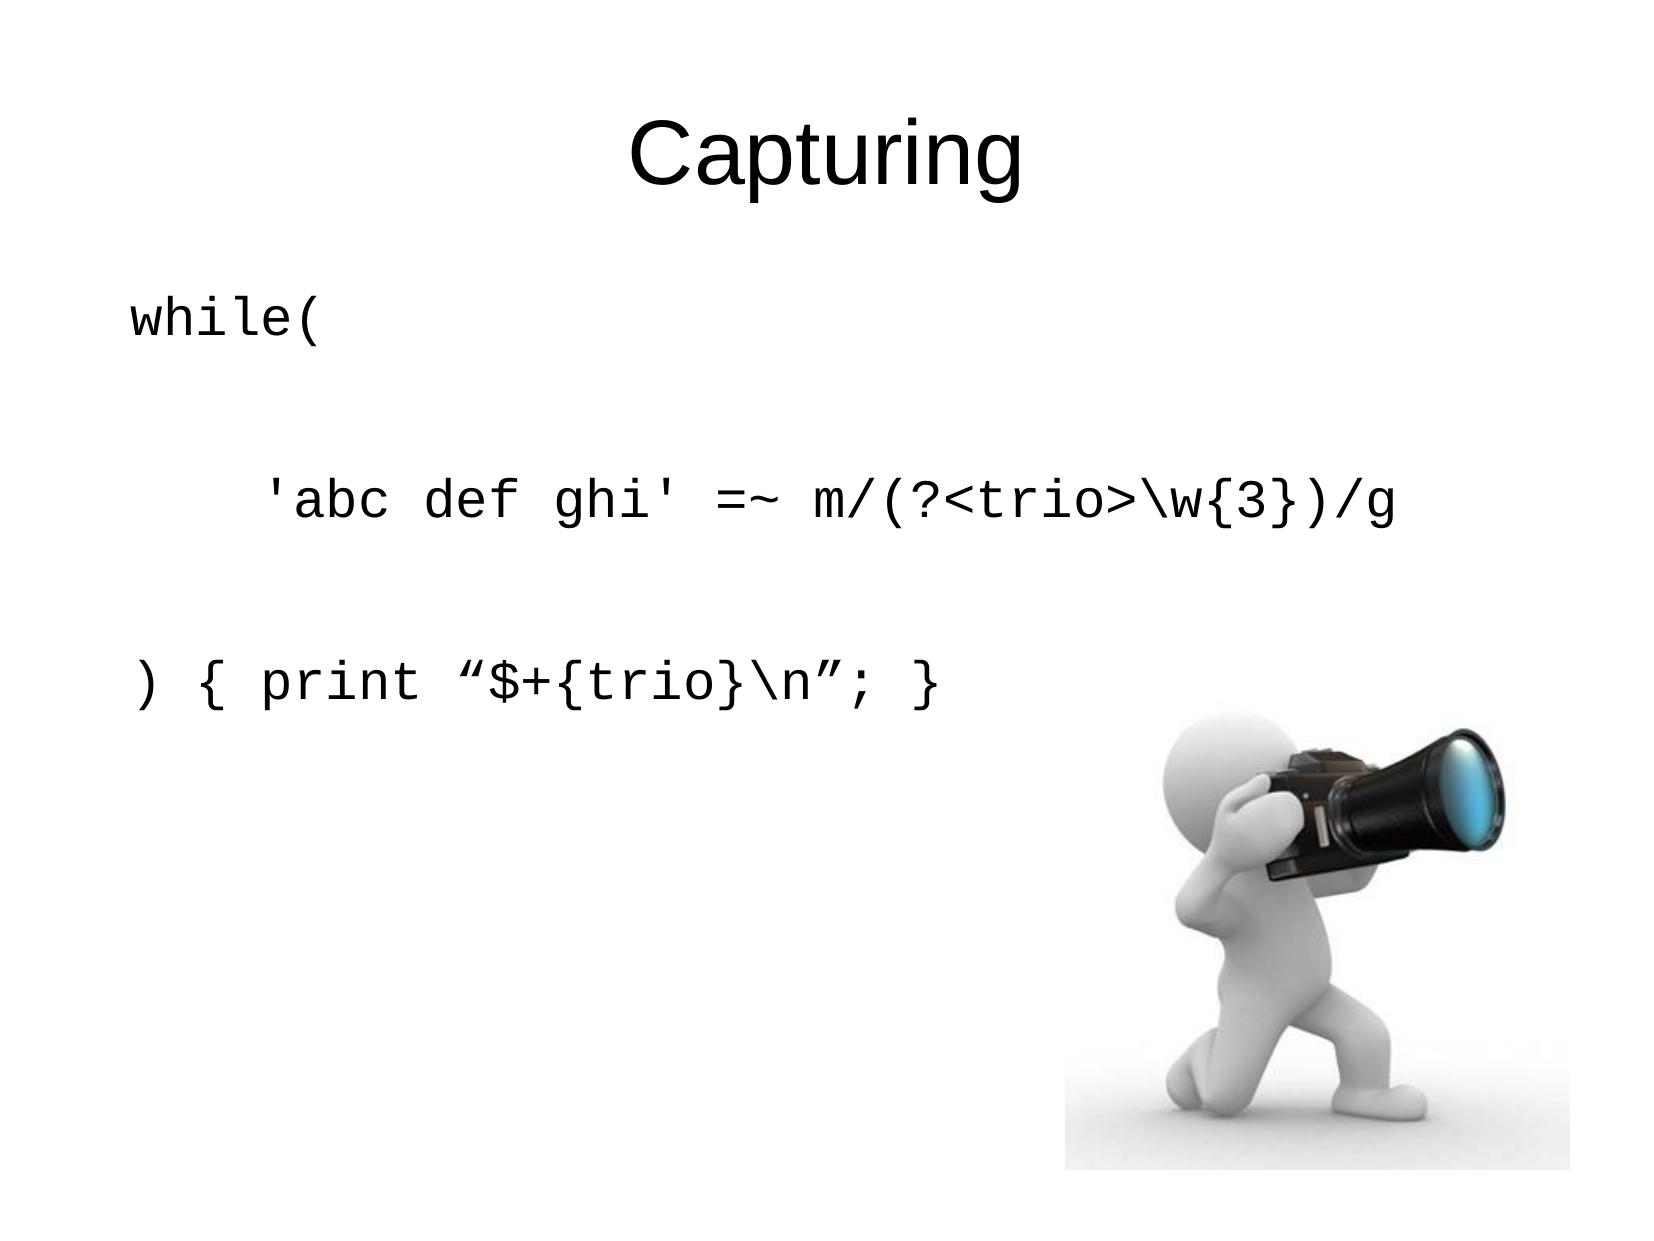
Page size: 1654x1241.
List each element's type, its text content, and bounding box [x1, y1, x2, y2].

list while( 'abc def ghi' =~ m/(?<trio>\w{3})/g ) { print “$+{trio}\n”; } [60, 290, 1606, 1010]
picture [1065, 663, 1570, 1171]
title Capturing [82, 49, 1571, 257]
